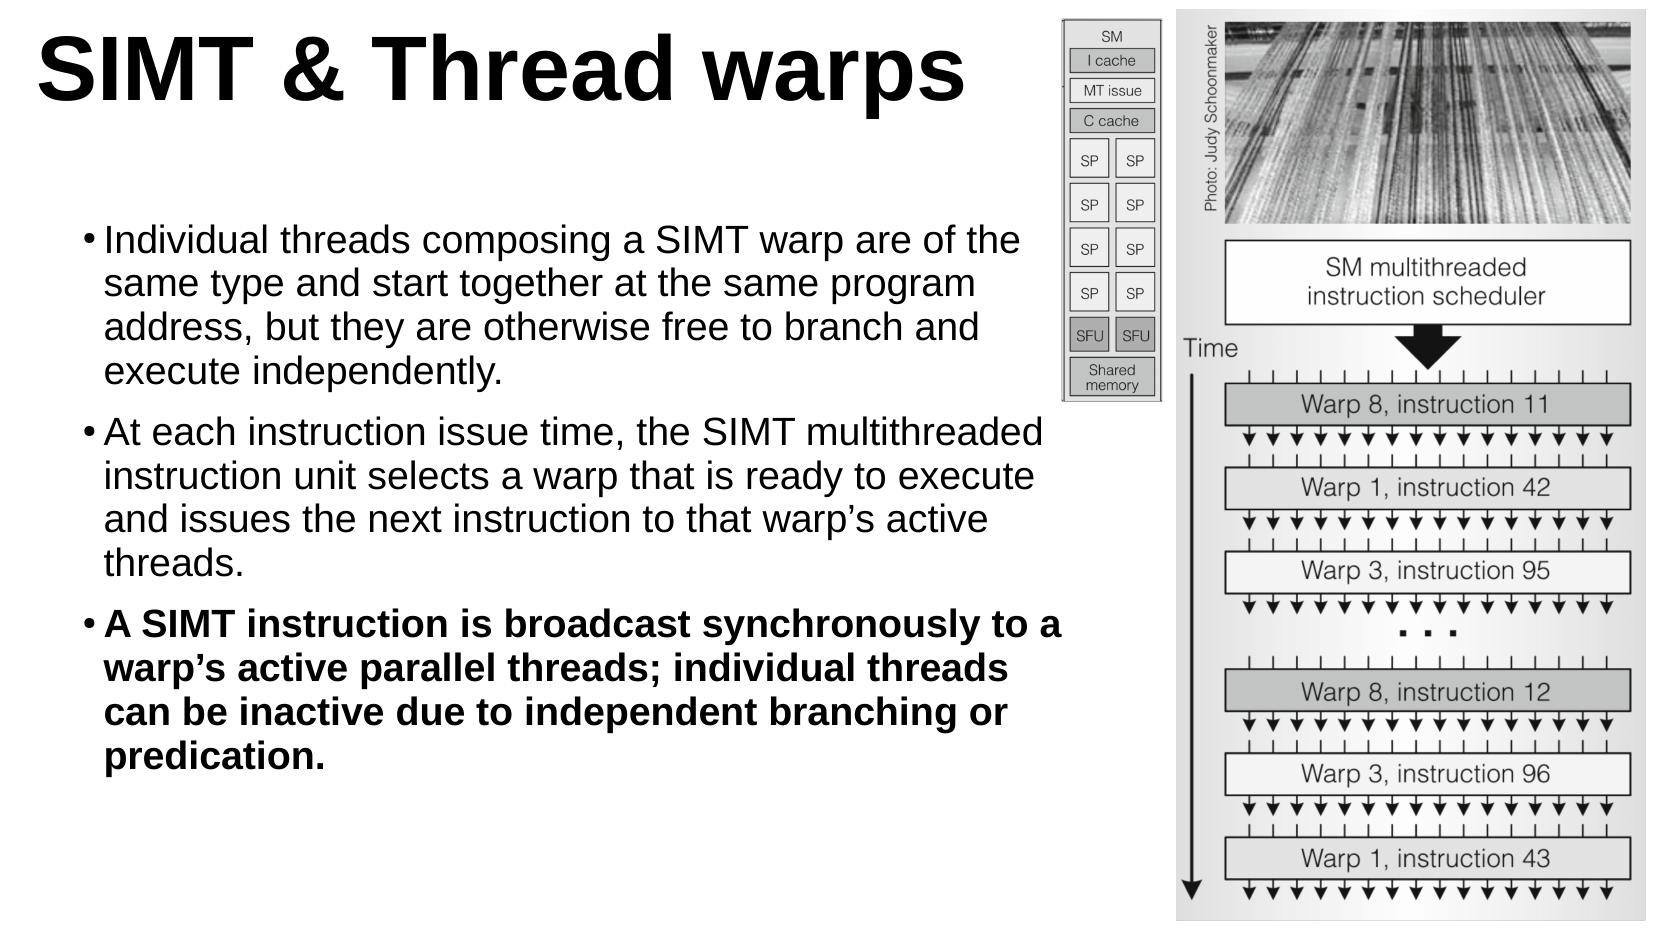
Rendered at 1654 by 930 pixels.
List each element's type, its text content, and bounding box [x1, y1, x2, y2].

title SIMT & Thread warps [0, 0, 1005, 138]
picture [1050, 0, 1653, 930]
list Individual threads composing a SIMT warp are of the same type and start together at the same program address, but they are otherwise free to branch and execute independently. At each instruction issue time, the SIMT multithreaded instruction unit selects a warp that is ready to execute and issues the next instruction to that warp’s active threads. A SIMT instruction is broadcast synchronously to a warp’s active parallel threads; individual threads can be inactive due to independent branching or predication. [82, 217, 1088, 788]
